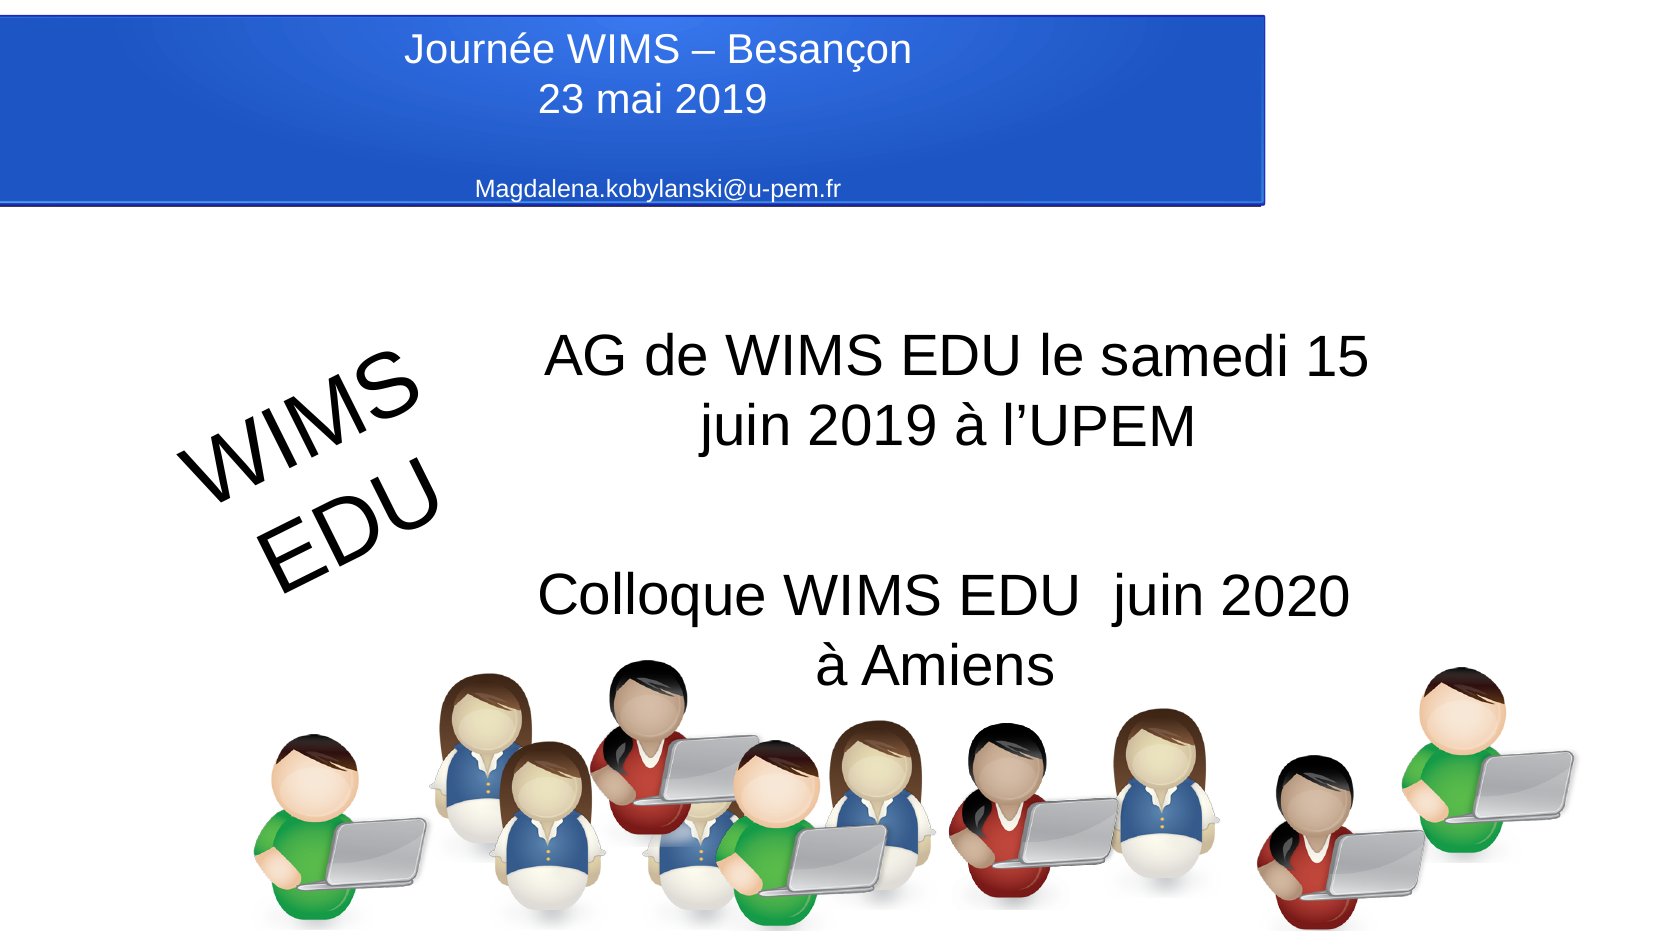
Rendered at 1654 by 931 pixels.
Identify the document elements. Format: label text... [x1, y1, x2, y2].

text_box Journée WIMS – Besançon 23 mai 2019 Magdalena.kobylanski@u-pem.fr [82, 28, 1235, 196]
picture [0, 13, 1269, 211]
text_box Colloque WIMS EDU juin 2020 à Amiens [518, 534, 1370, 721]
text_box AG de WIMS EDU le samedi 15 juin 2019 à l’UPEM [531, 295, 1384, 481]
picture [245, 649, 1584, 931]
text_box WIMS EDU [24, 243, 575, 701]
